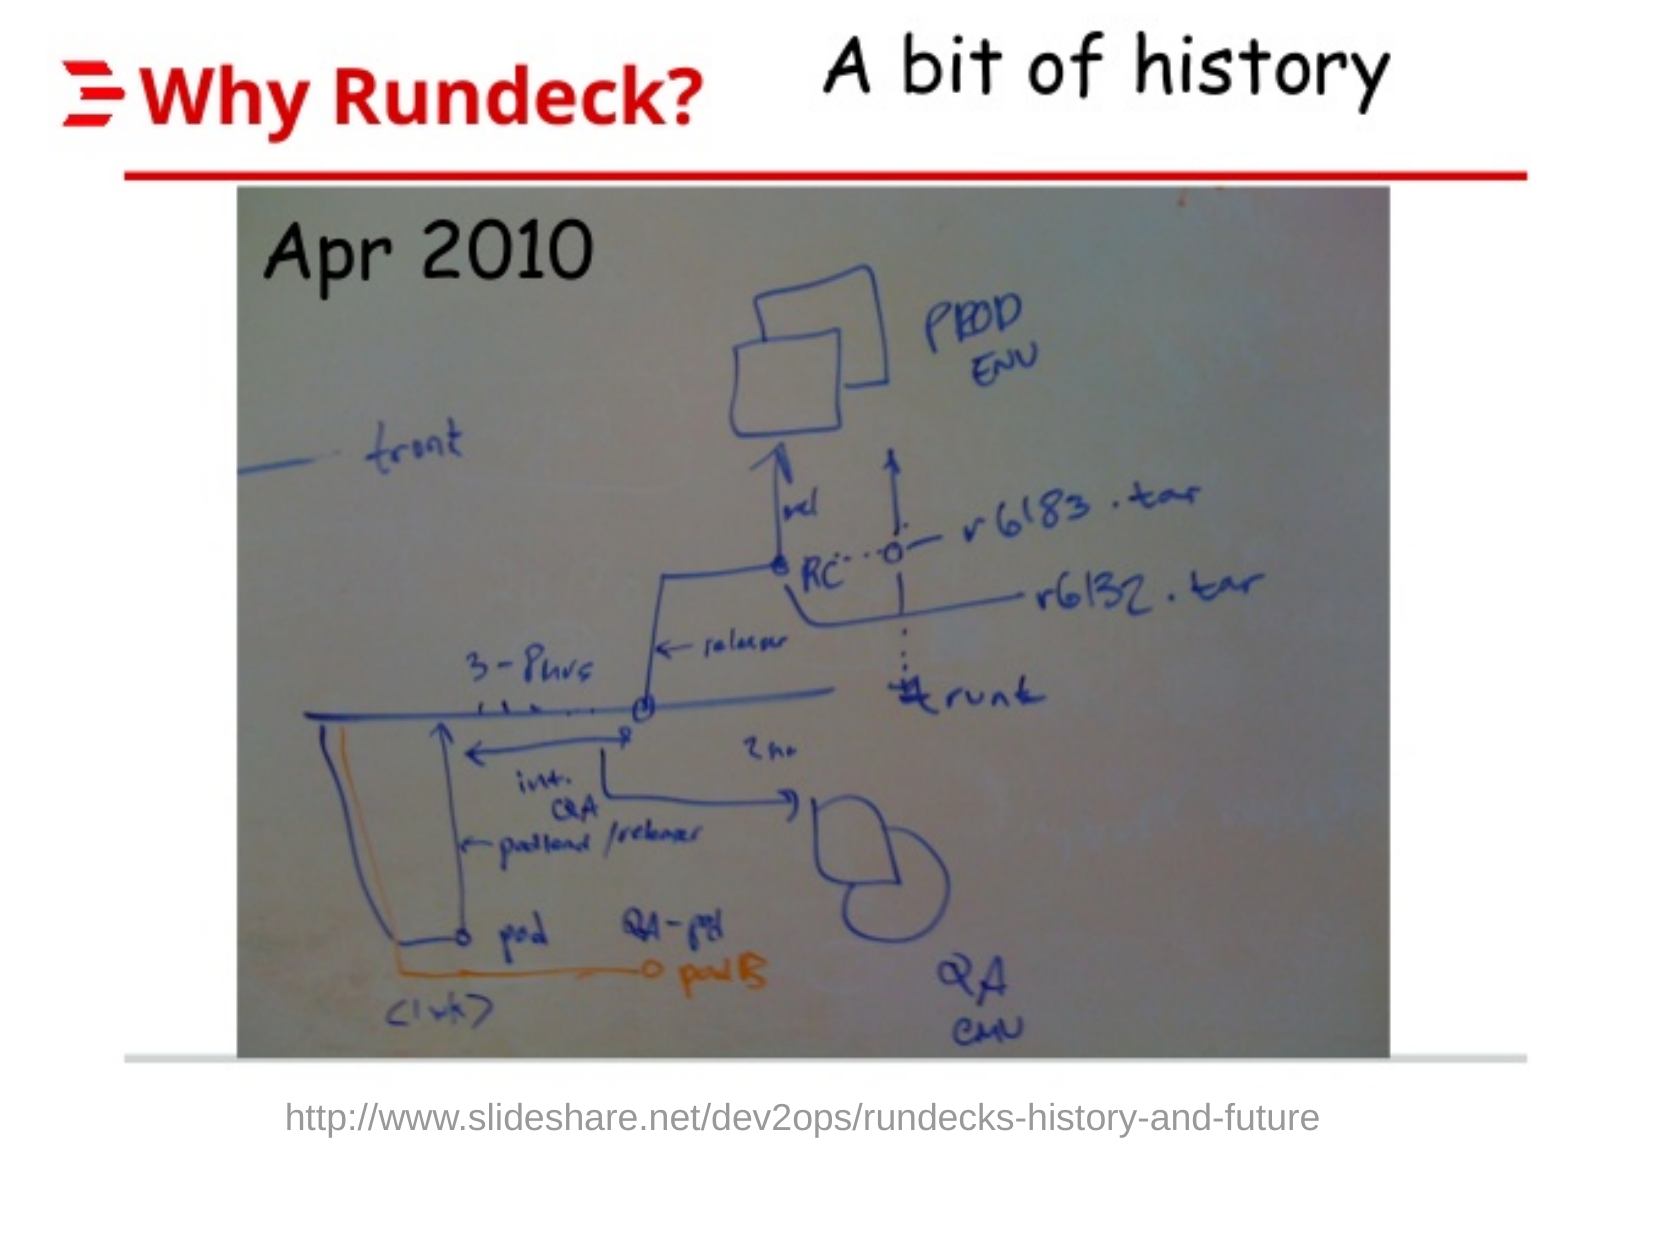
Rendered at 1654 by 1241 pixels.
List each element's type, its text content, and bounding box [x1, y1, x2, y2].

text_box http://www.slideshare.net/dev2ops/rundecks-history-and-future [270, 1089, 1654, 1188]
picture [47, 0, 1606, 1088]
